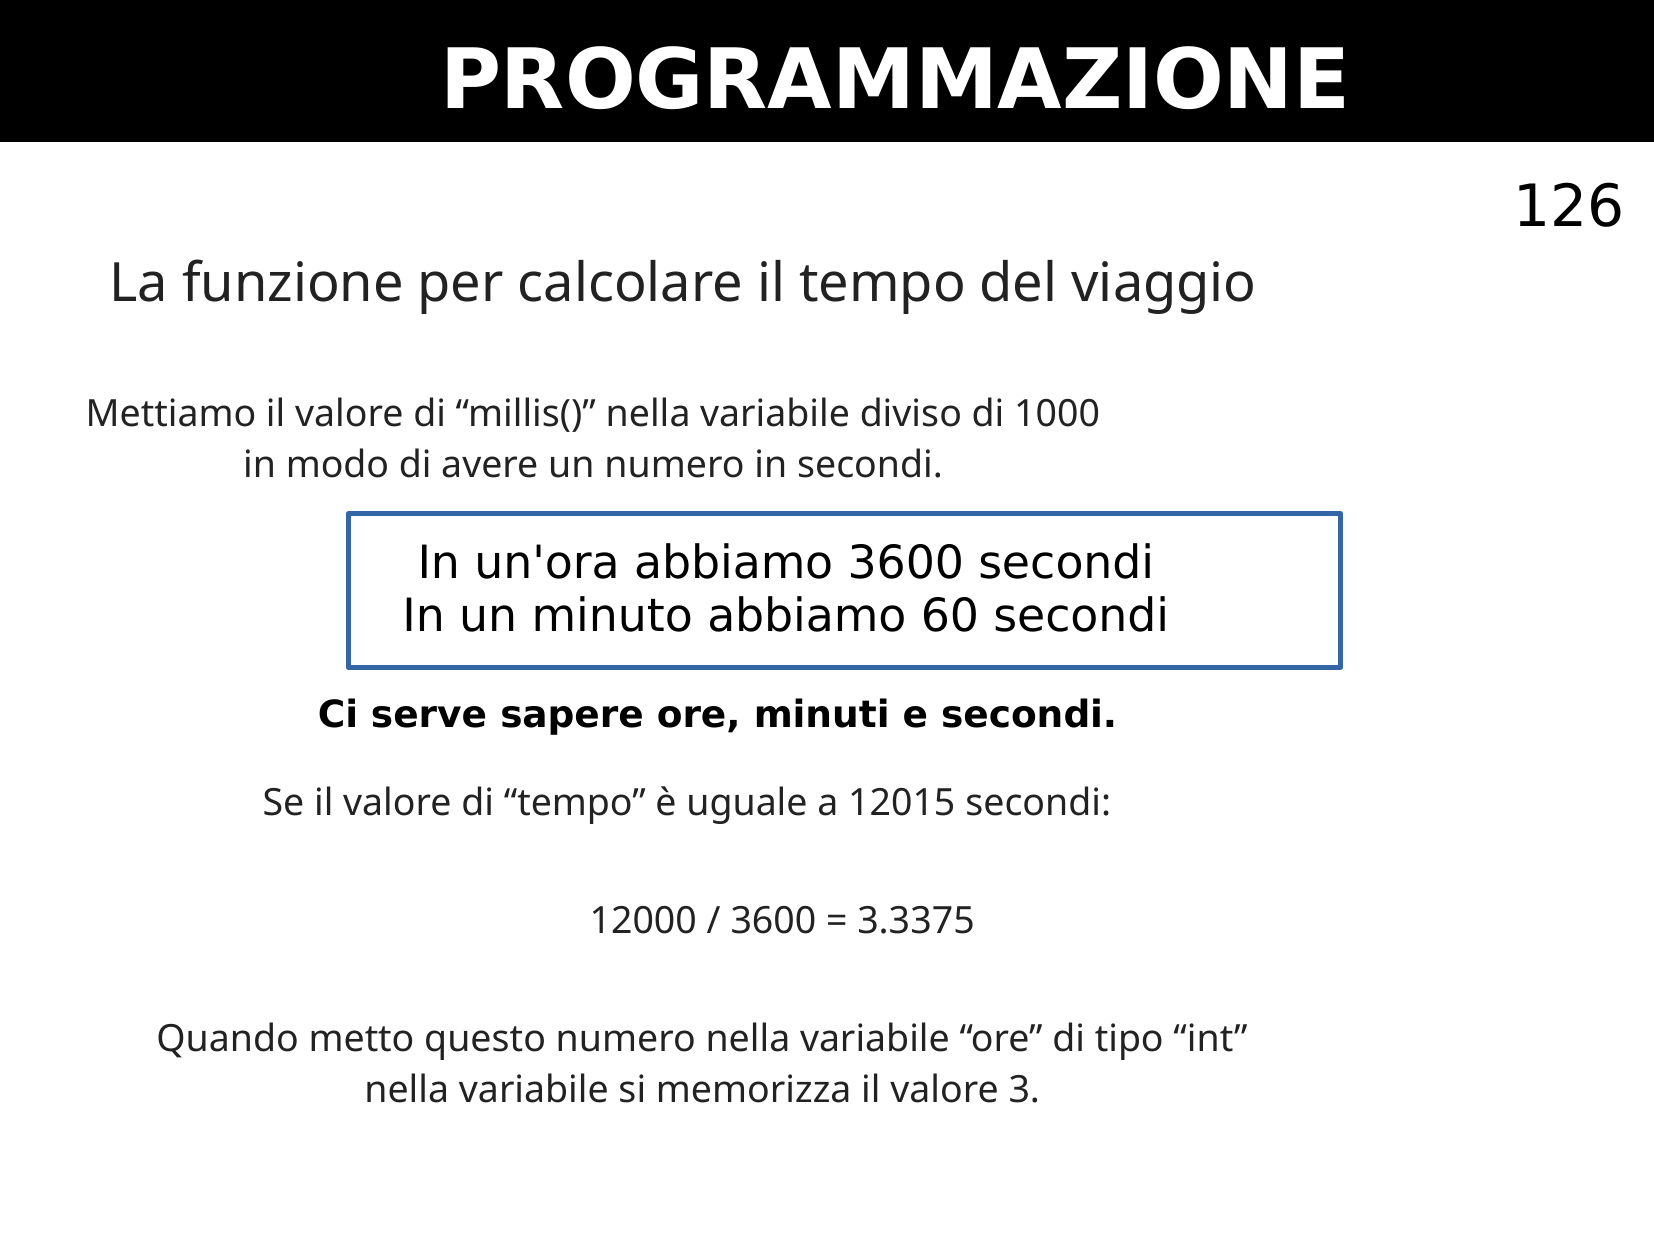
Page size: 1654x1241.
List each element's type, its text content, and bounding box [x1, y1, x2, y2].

text_box Se il valore di “tempo” è uguale a 12015 secondi: [248, 768, 1381, 827]
text_box [0, 0, 1654, 142]
text_box 126 [1498, 165, 1640, 249]
text_box La funzione per calcolare il tempo del viaggio [94, 236, 1620, 315]
text_box Mettiamo il valore di “millis()” nella variabile diviso di 1000 in modo di avere un numero in secondi. [70, 378, 1541, 481]
text_box PROGRAMMAZIONE [425, 23, 1366, 136]
text_box In un'ora abbiamo 3600 secondi In un minuto abbiamo 60 secondi [387, 528, 1288, 650]
text_box Ci serve sapere ore, minuti e secondi. [303, 685, 1345, 745]
text_box 12000 / 3600 = 3.3375 [515, 886, 1123, 945]
text_box Quando metto questo numero nella variabile “ore” di tipo “int” nella variabile si memorizza il valore 3. [141, 1003, 1567, 1106]
